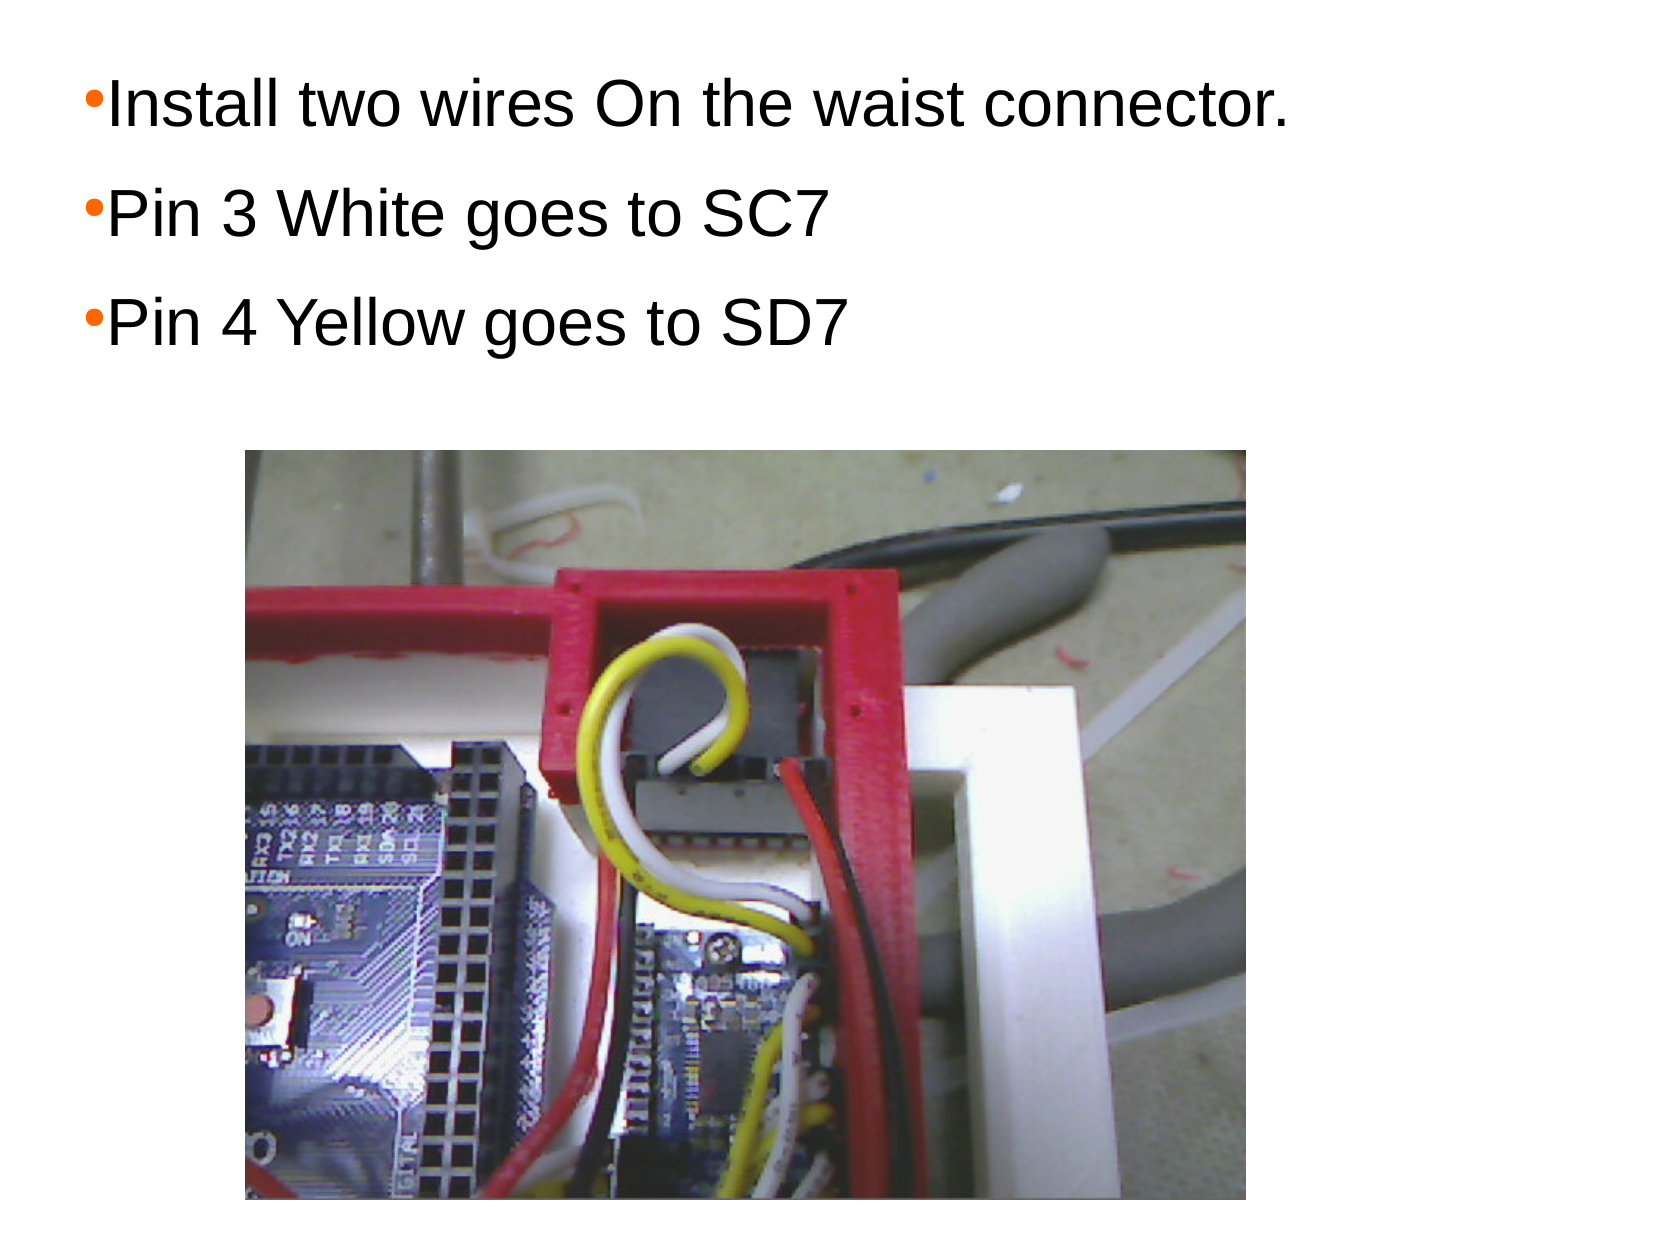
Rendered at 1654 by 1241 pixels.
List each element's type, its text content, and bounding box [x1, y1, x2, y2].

list Install two wires On the waist connector. Pin 3 White goes to SC7 Pin 4 Yellow goes to SD7 [82, 60, 1571, 891]
picture [245, 450, 1246, 1201]
